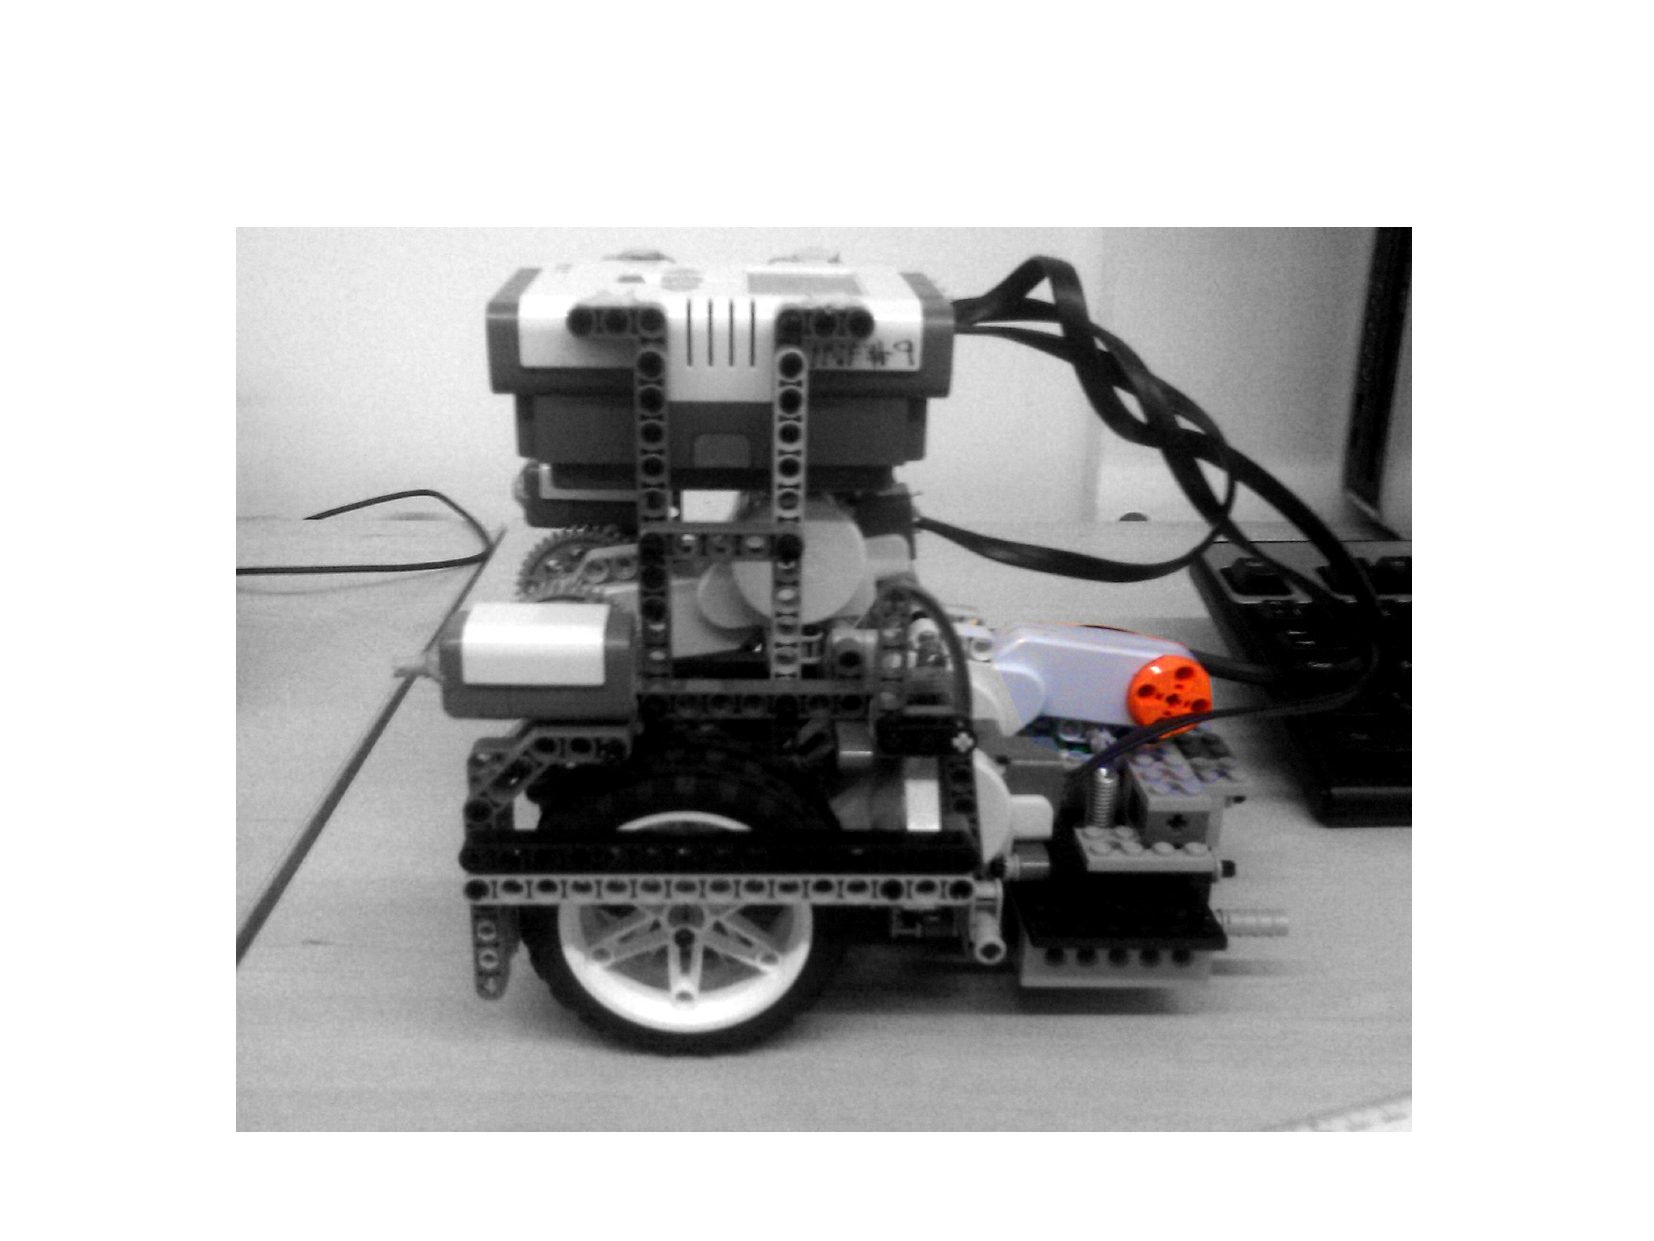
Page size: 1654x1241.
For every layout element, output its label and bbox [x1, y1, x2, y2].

picture [236, 227, 1412, 1132]
